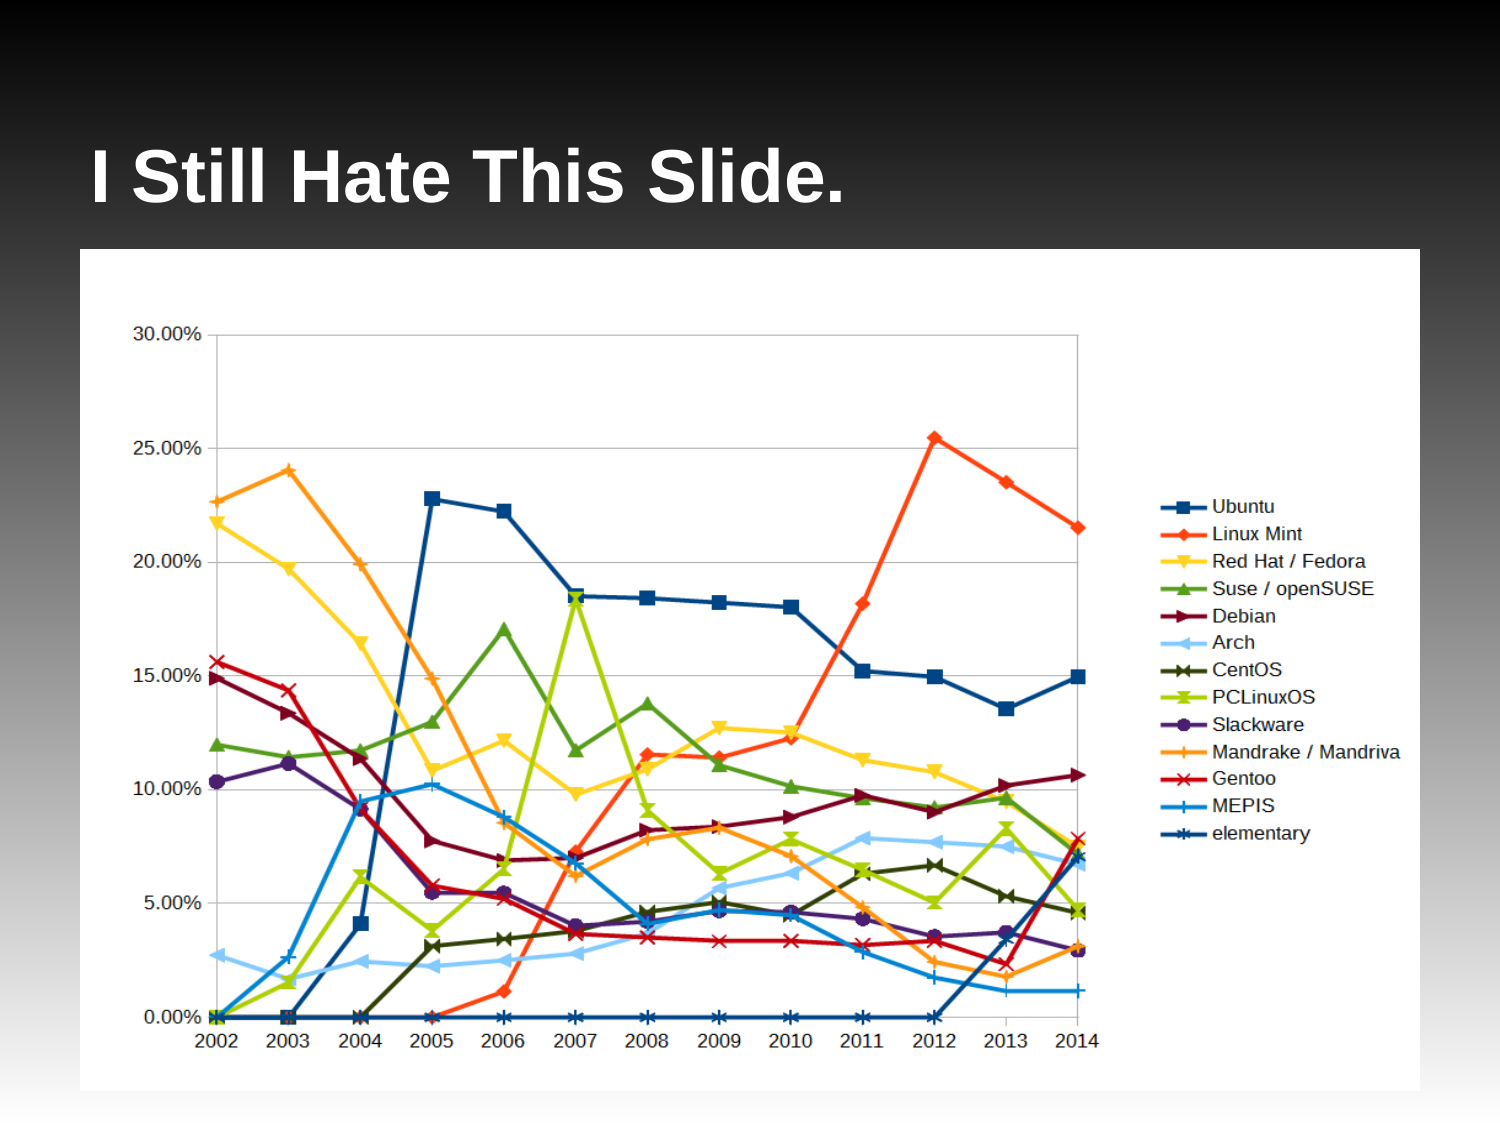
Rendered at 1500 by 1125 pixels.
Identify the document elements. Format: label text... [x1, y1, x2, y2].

picture [80, 249, 1420, 1091]
title I Still Hate This Slide. [75, 45, 1425, 233]
